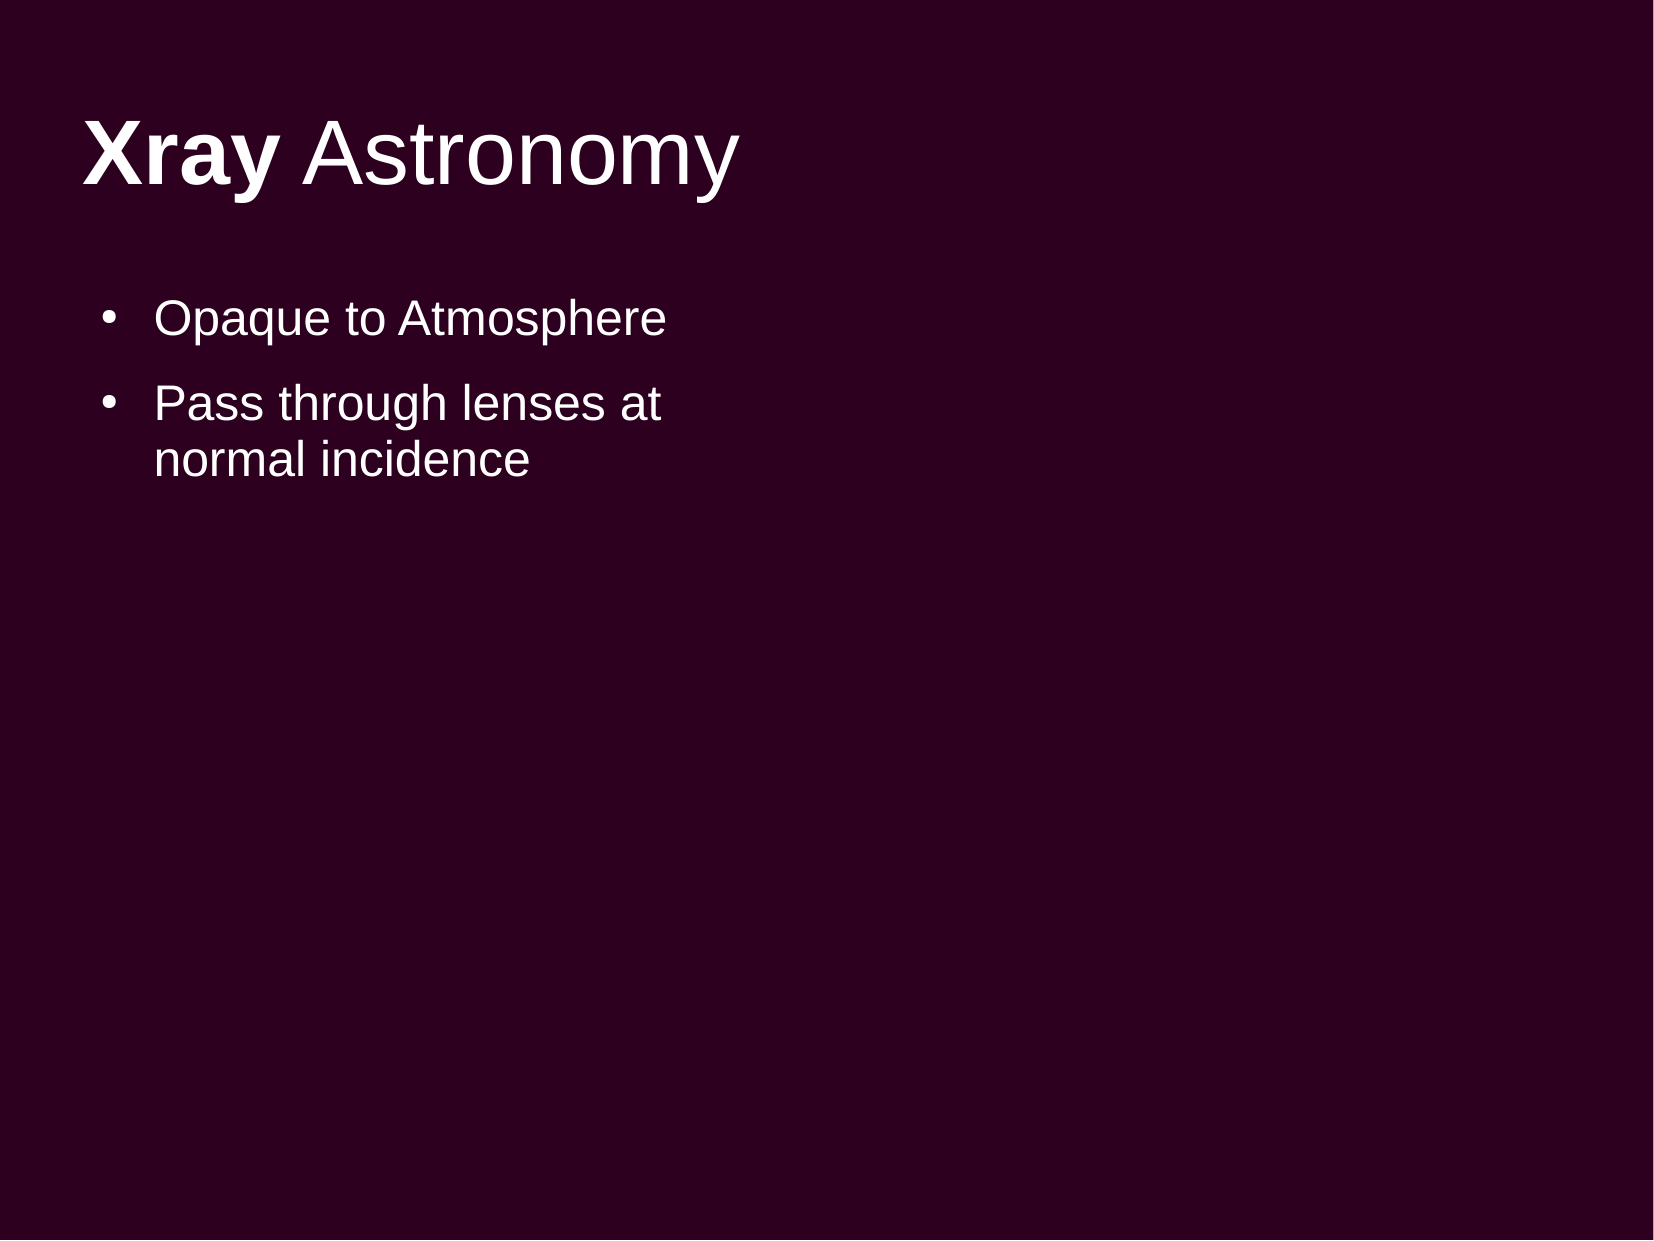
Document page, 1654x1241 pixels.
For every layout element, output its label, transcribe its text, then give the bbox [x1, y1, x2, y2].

title Xray Astronomy [82, 49, 1571, 257]
list Opaque to Atmosphere Pass through lenses at normal incidence [82, 290, 827, 1010]
